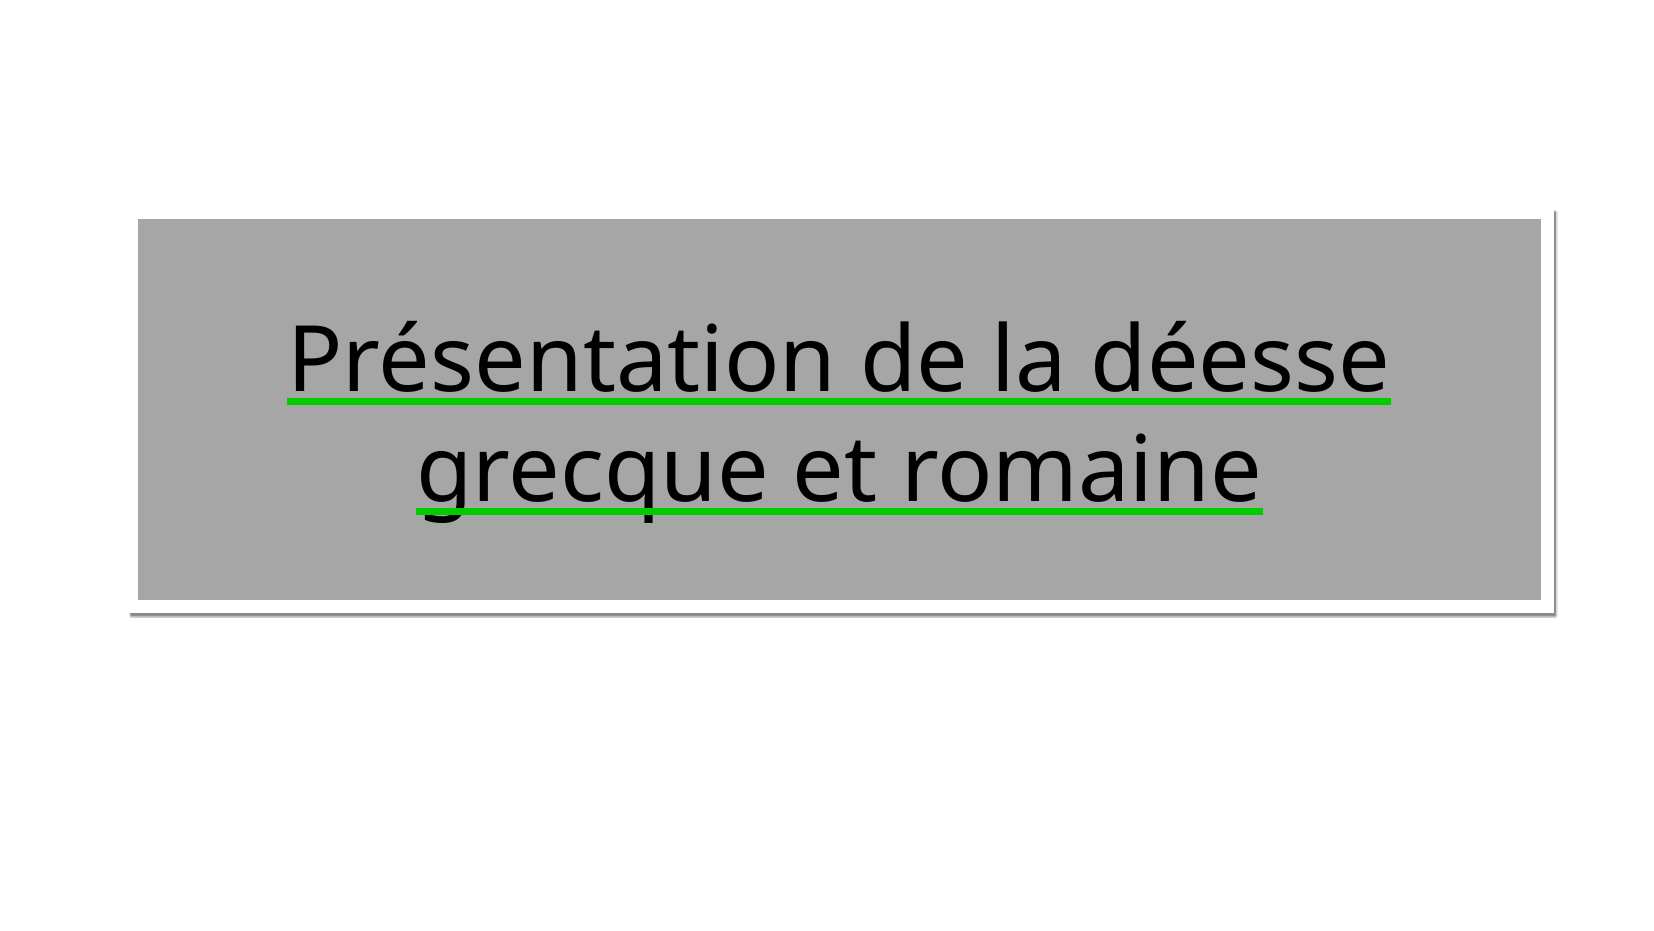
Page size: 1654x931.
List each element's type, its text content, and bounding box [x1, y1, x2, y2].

title Présentation de la déesse grecque et romaine [131, 212, 1548, 607]
